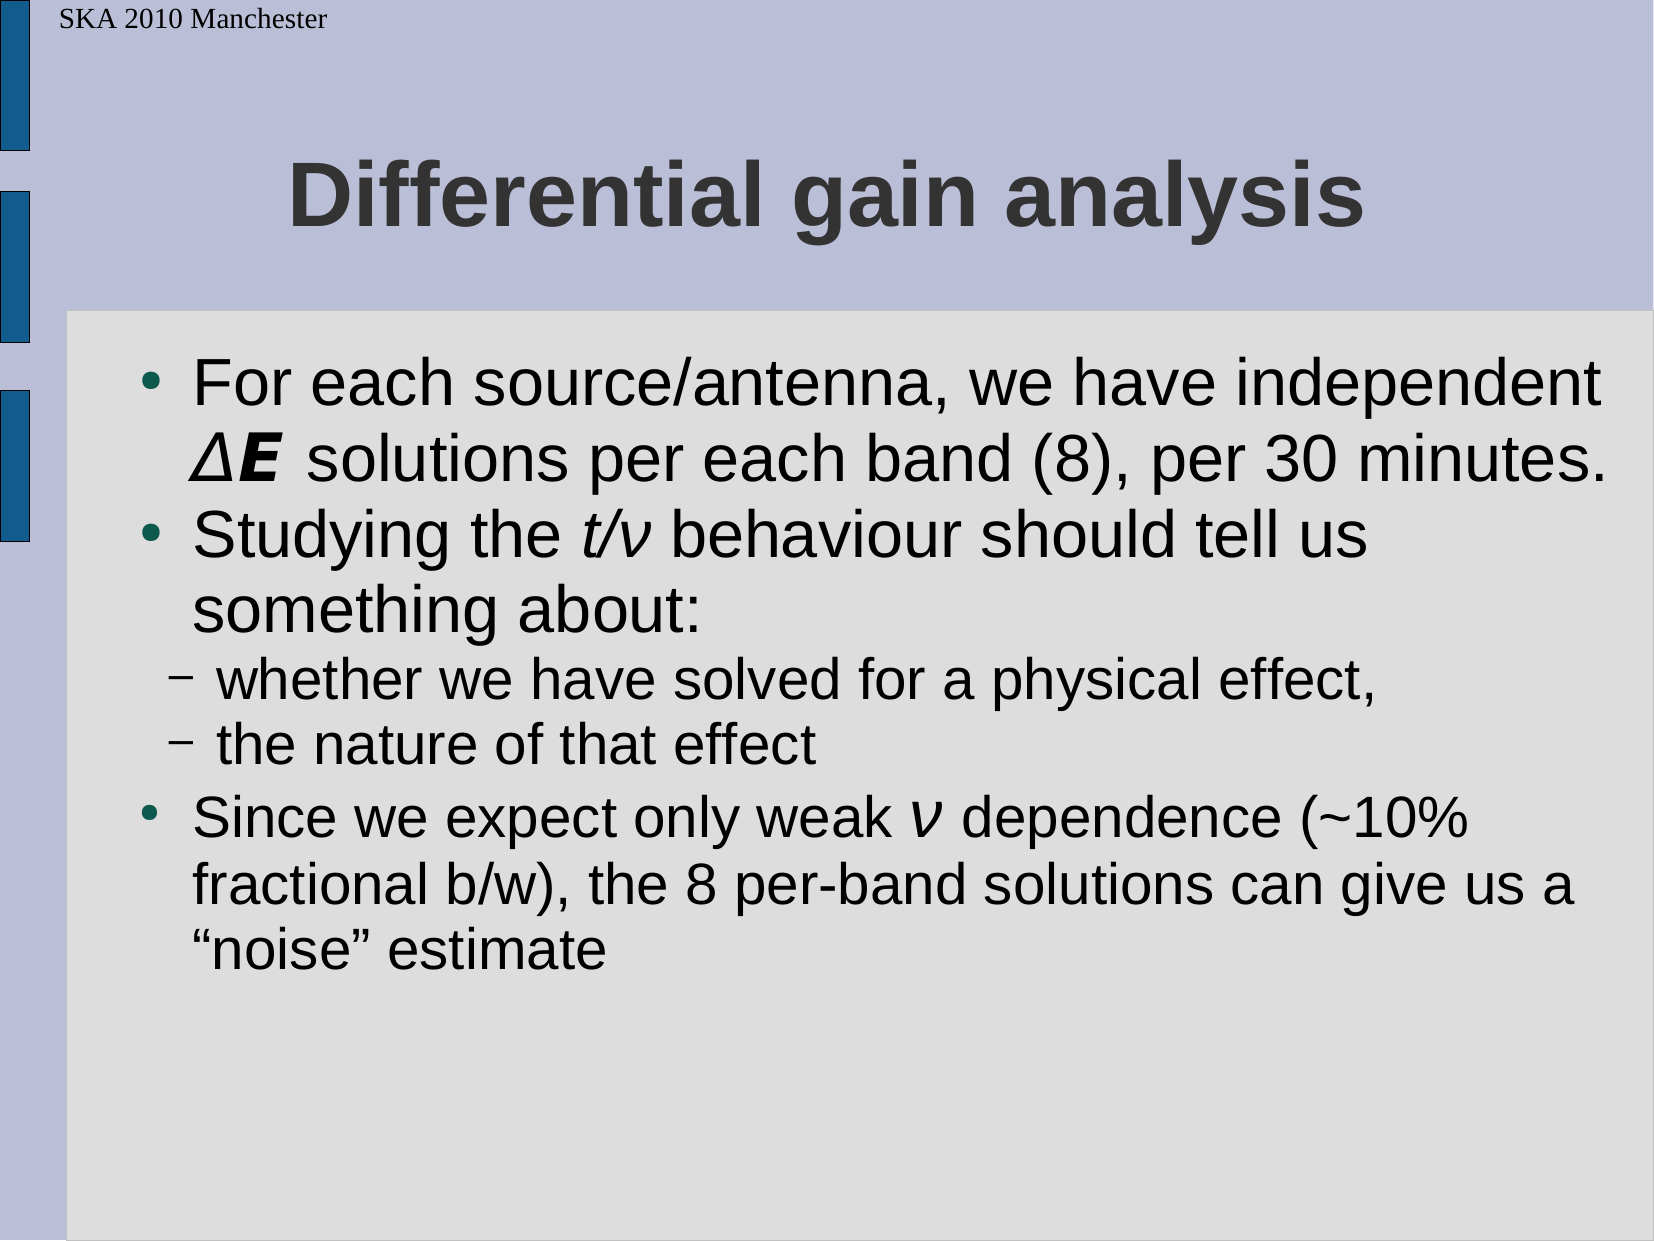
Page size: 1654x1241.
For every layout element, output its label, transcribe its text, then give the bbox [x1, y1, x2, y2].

list For each source/antenna, we have independent ΔE solutions per each band (8), per 30 minutes. Studying the t/ν behaviour should tell us something about: whether we have solved for a physical effect, the nature of that effect Since we expect only weak ν dependence (~10% fractional b/w), the 8 per-band solutions can give us a “noise” estimate [121, 344, 1625, 1152]
title Differential gain analysis [121, 98, 1534, 291]
